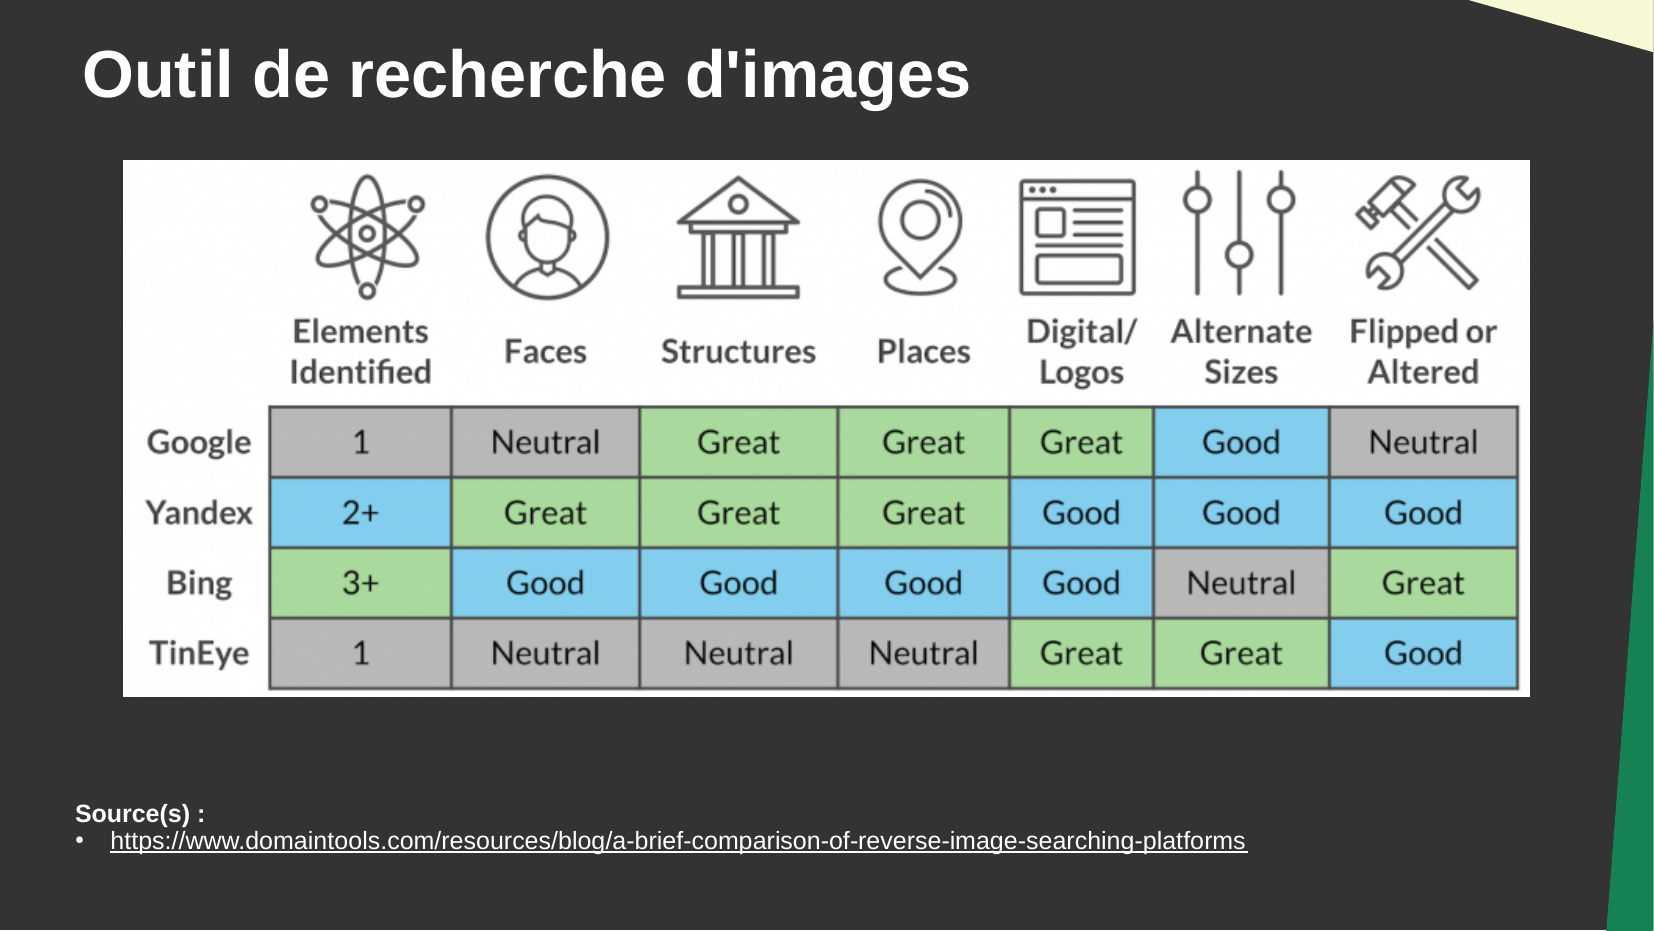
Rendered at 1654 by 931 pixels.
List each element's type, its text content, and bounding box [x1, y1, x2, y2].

text_box [1468, 0, 1654, 53]
picture [123, 160, 1530, 697]
text_box Source(s) : https://www.domaintools.com/resources/blog/a-brief-comparison-of-reverse-image-searching-platforms [60, 791, 1546, 919]
title Outil de recherche d'images [82, 37, 1619, 112]
text_box [1606, 314, 1654, 931]
